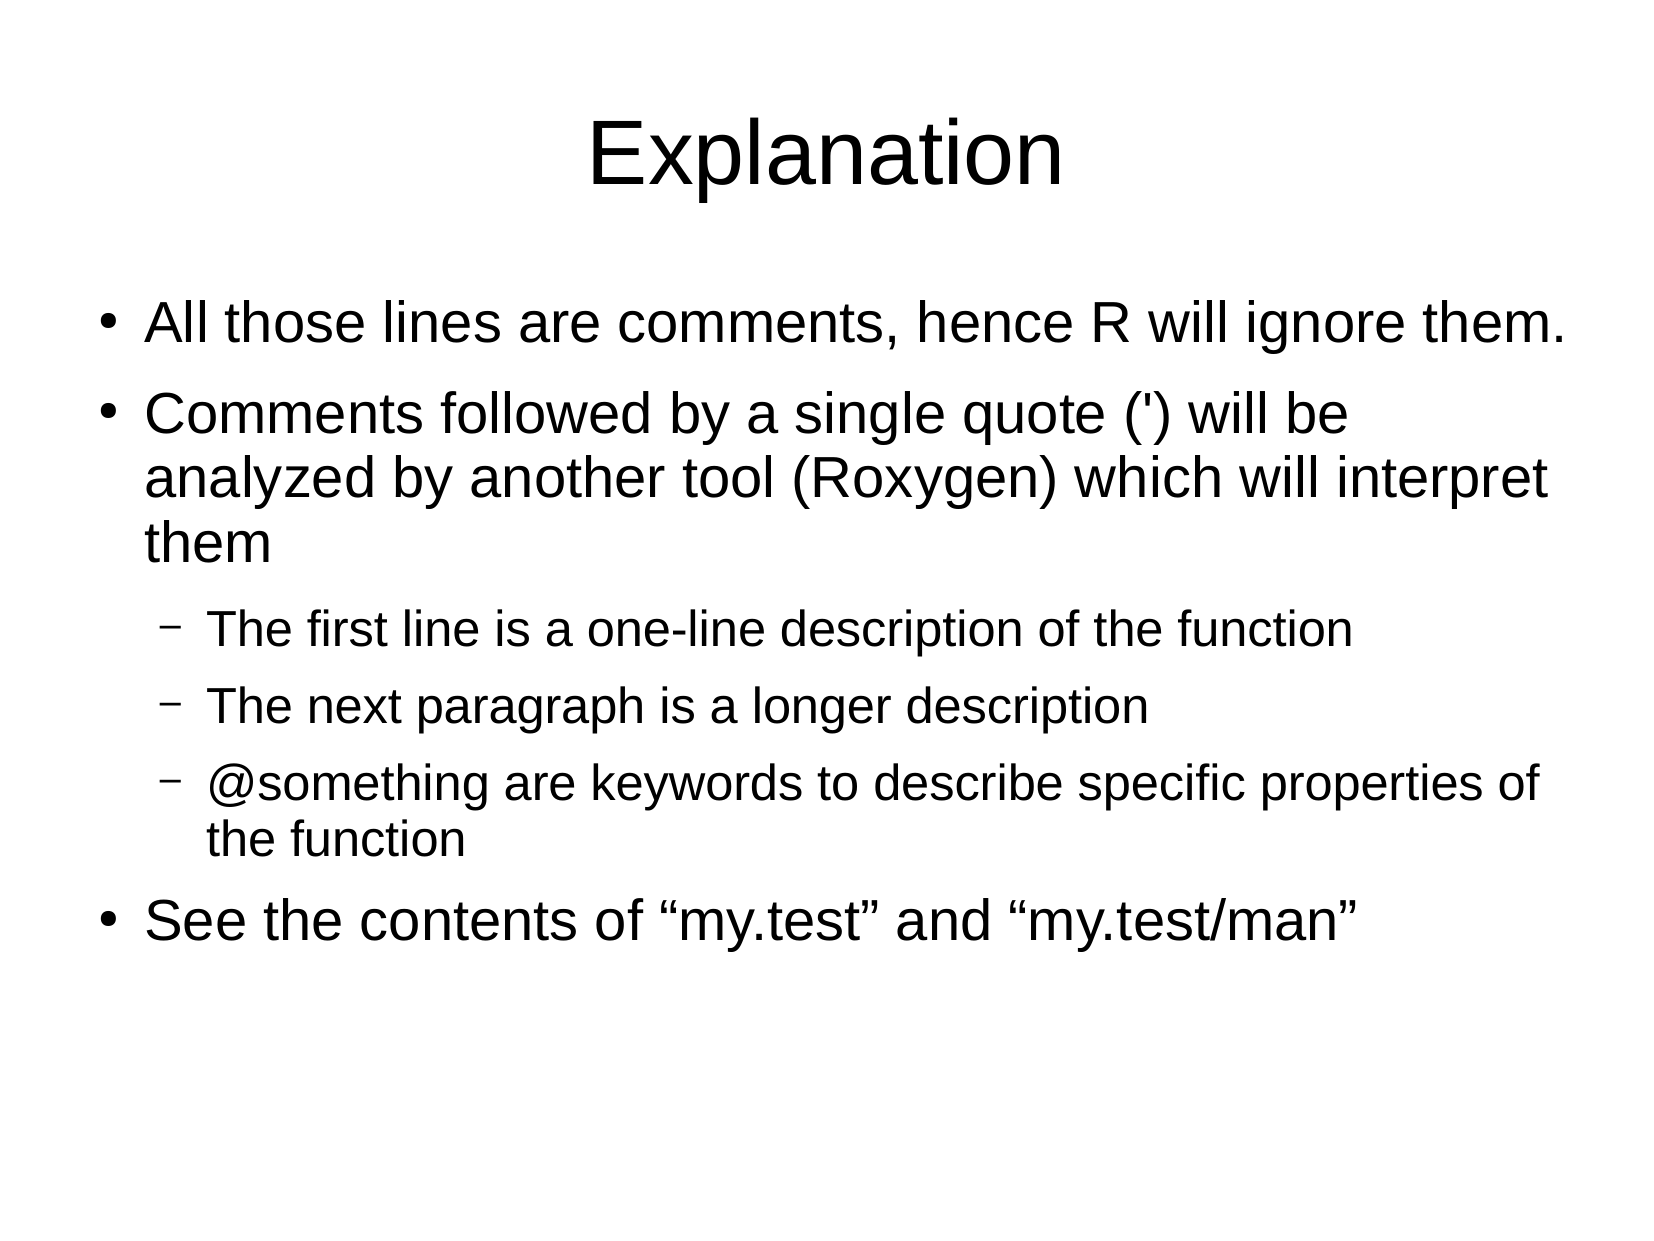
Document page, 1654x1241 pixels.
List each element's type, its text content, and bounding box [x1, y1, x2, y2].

list All those lines are comments, hence R will ignore them. Comments followed by a single quote (') will be analyzed by another tool (Roxygen) which will interpret them The first line is a one-line description of the function The next paragraph is a longer description @something are keywords to describe specific properties of the function See the contents of “my.test” and “my.test/man” [82, 290, 1571, 1010]
title Explanation [82, 49, 1571, 257]
